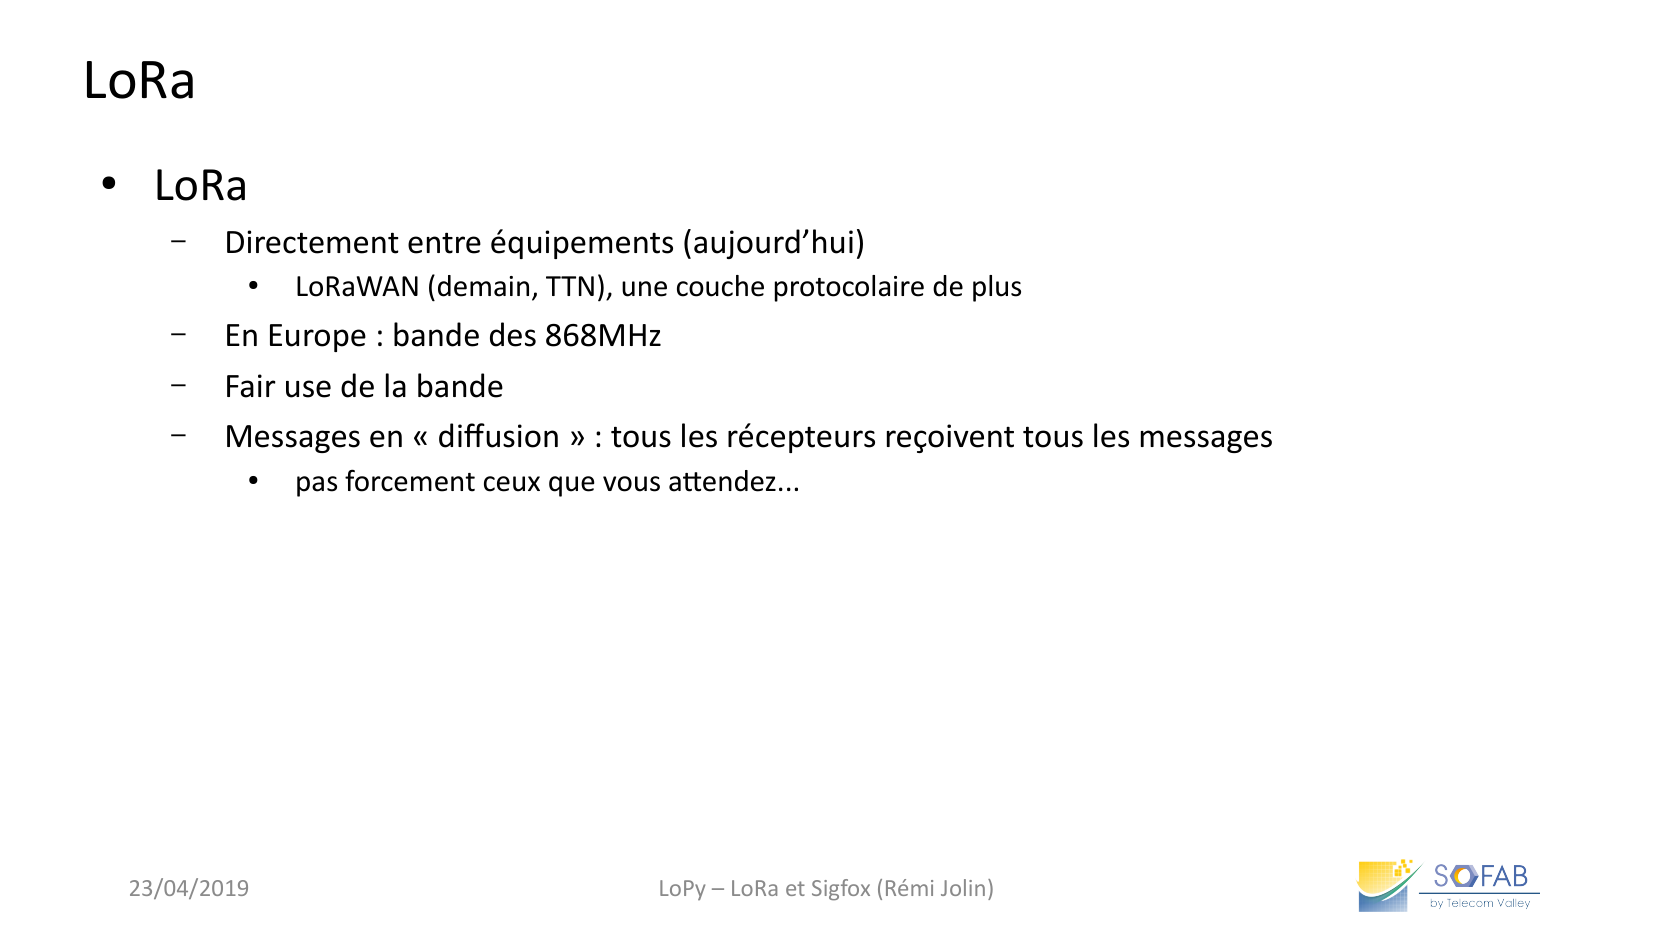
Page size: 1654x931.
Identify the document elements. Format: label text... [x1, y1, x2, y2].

picture [1355, 859, 1540, 912]
title LoRa [82, 37, 1571, 130]
list LoRa Directement entre équipements (aujourd’hui) LoRaWAN (demain, TTN), une couche protocolaire de plus En Europe : bande des 868MHz Fair use de la bande Messages en « diffusion » : tous les récepteurs reçoivent tous les messages pas forcement ceux que vous attendez... [82, 165, 1571, 757]
